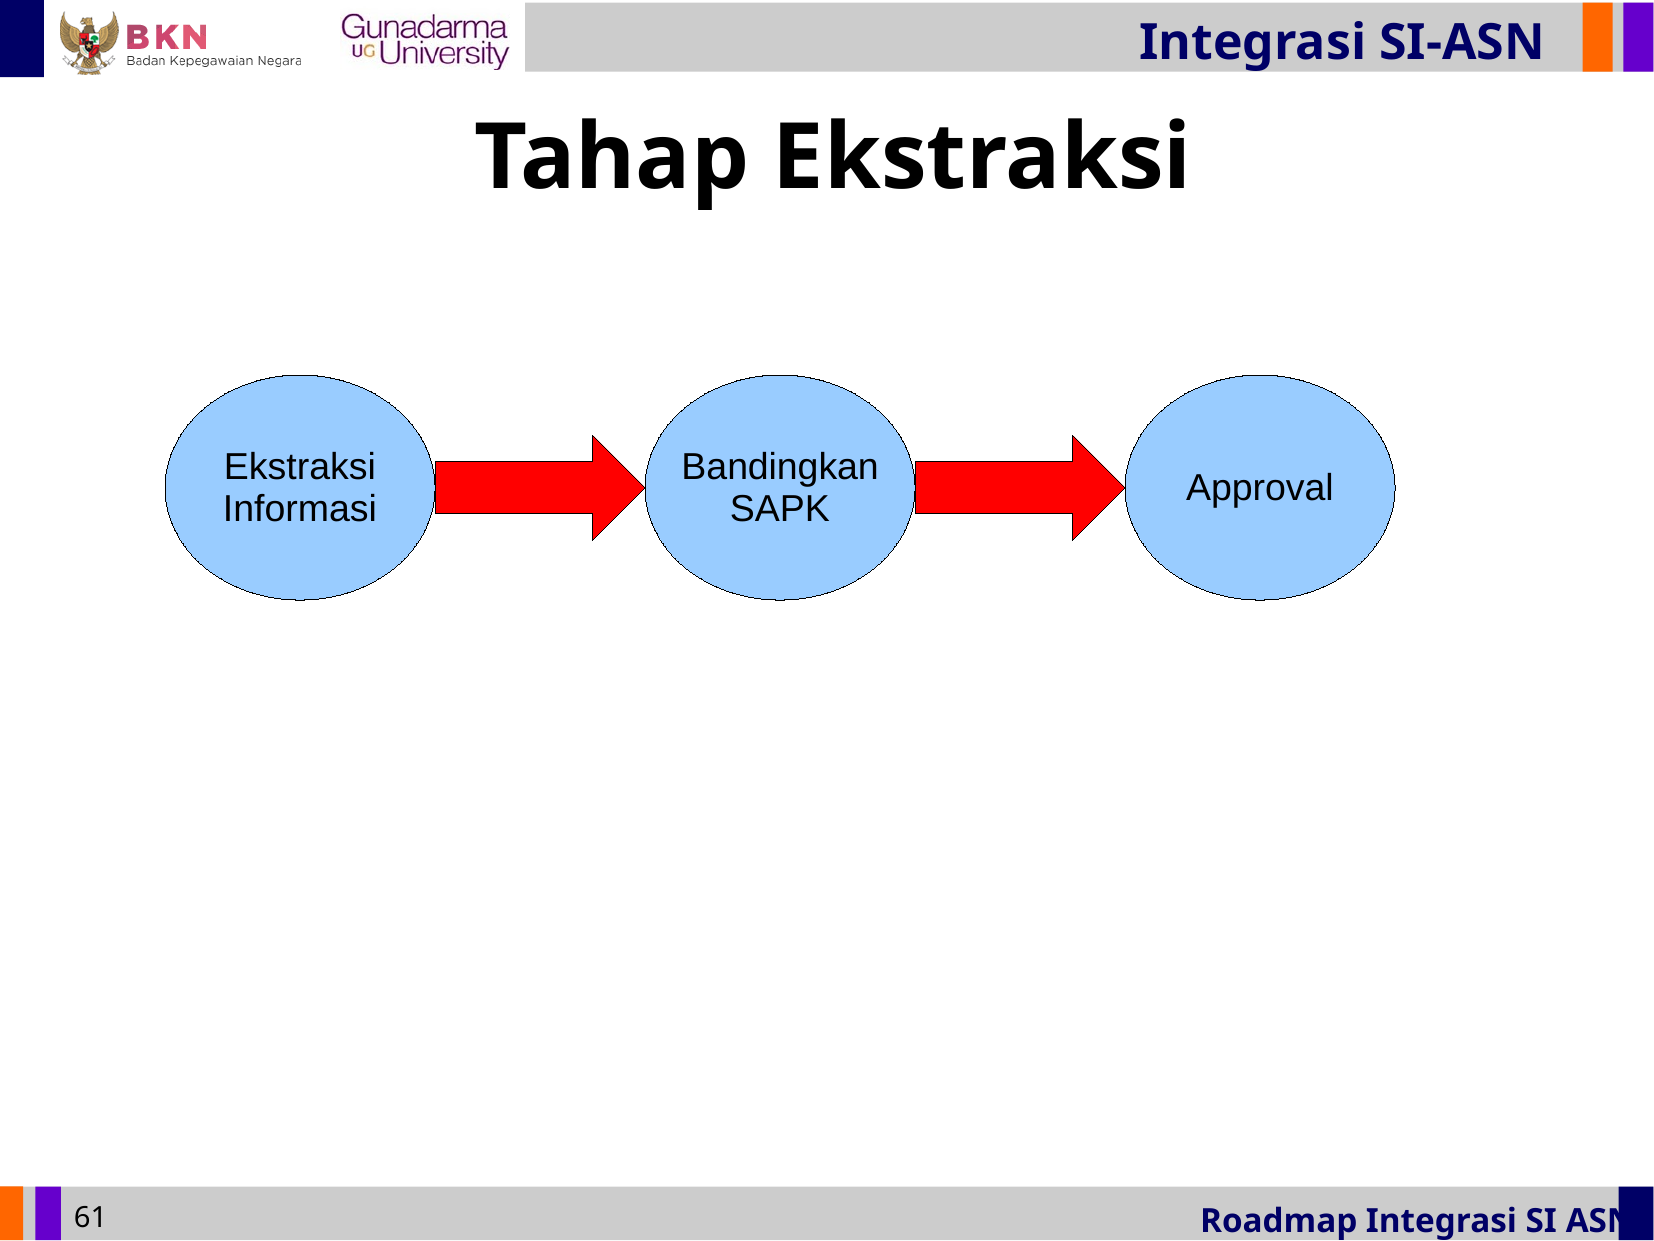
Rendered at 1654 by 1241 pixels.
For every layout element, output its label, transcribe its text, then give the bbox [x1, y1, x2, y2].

picture [60, 11, 301, 75]
text_box Ekstraksi Informasi [165, 375, 435, 601]
picture [340, 0, 510, 70]
text_box [435, 435, 646, 541]
text_box Bandingkan SAPK [645, 375, 915, 601]
text_box Approval [1125, 375, 1396, 601]
title Tahap Ekstraksi [77, 90, 1591, 217]
text_box [915, 435, 1126, 541]
